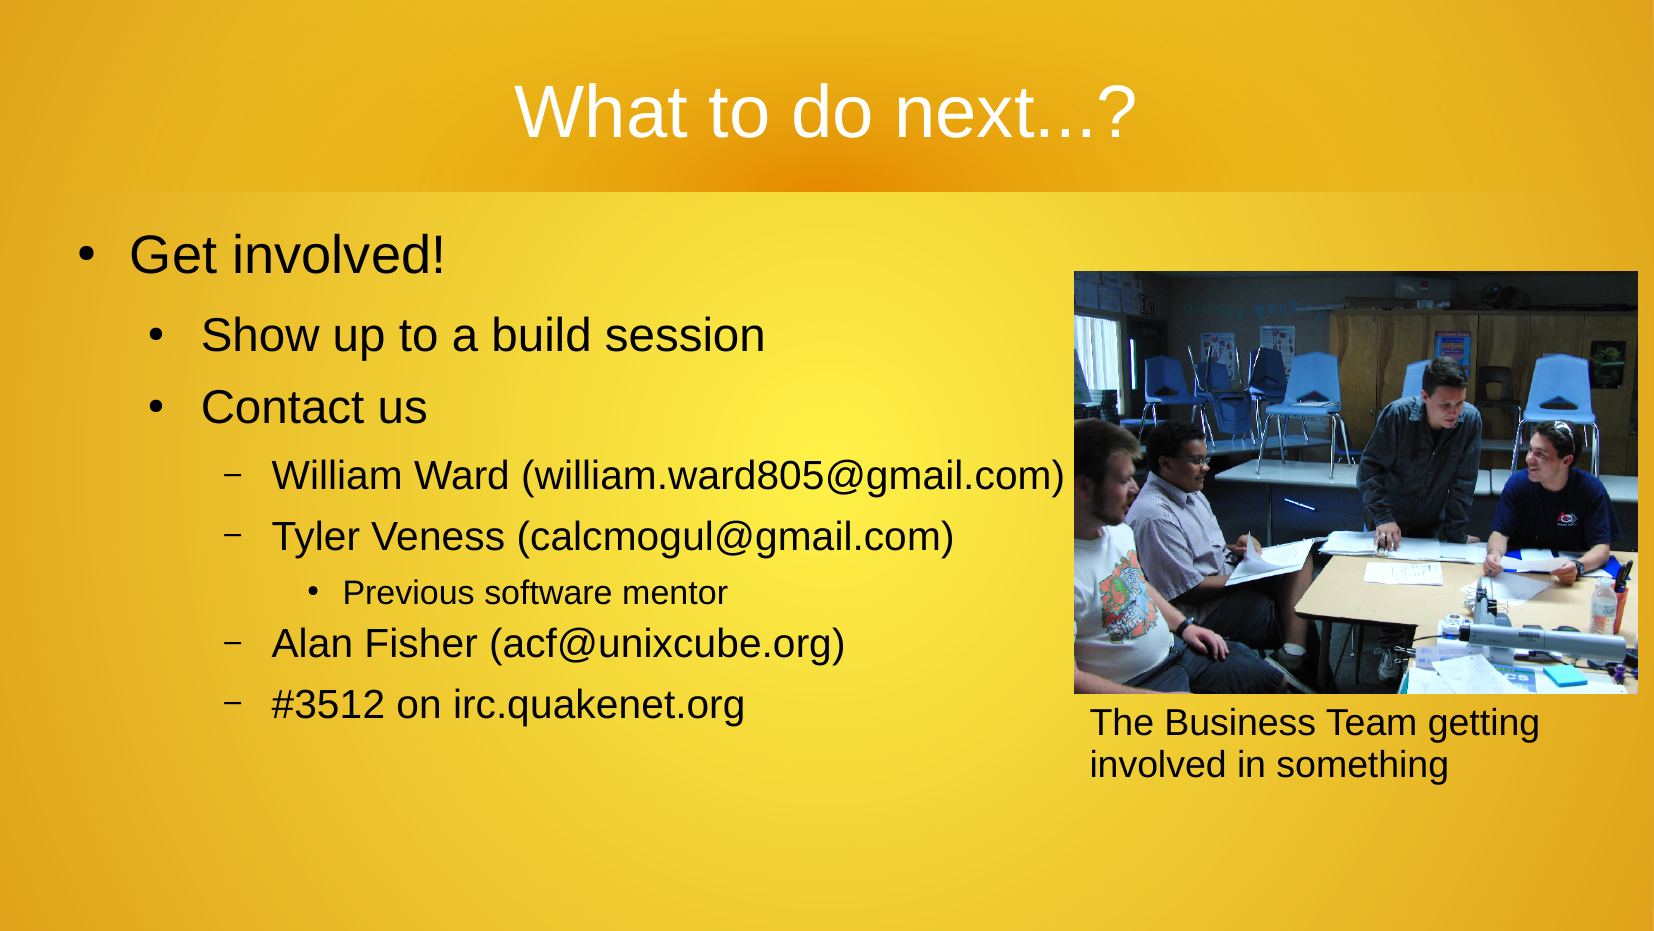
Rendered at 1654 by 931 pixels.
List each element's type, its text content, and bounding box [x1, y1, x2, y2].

list Get involved! Show up to a build session Contact us William Ward (william.ward805@gmail.com) Tyler Veness (calcmogul@gmail.com) Previous software mentor Alan Fisher (acf@unixcube.org) #3512 on irc.quakenet.org [59, 224, 1069, 764]
title What to do next...? [82, 35, 1571, 189]
picture [1074, 271, 1638, 694]
text_box The Business Team getting involved in something [1074, 693, 1571, 793]
